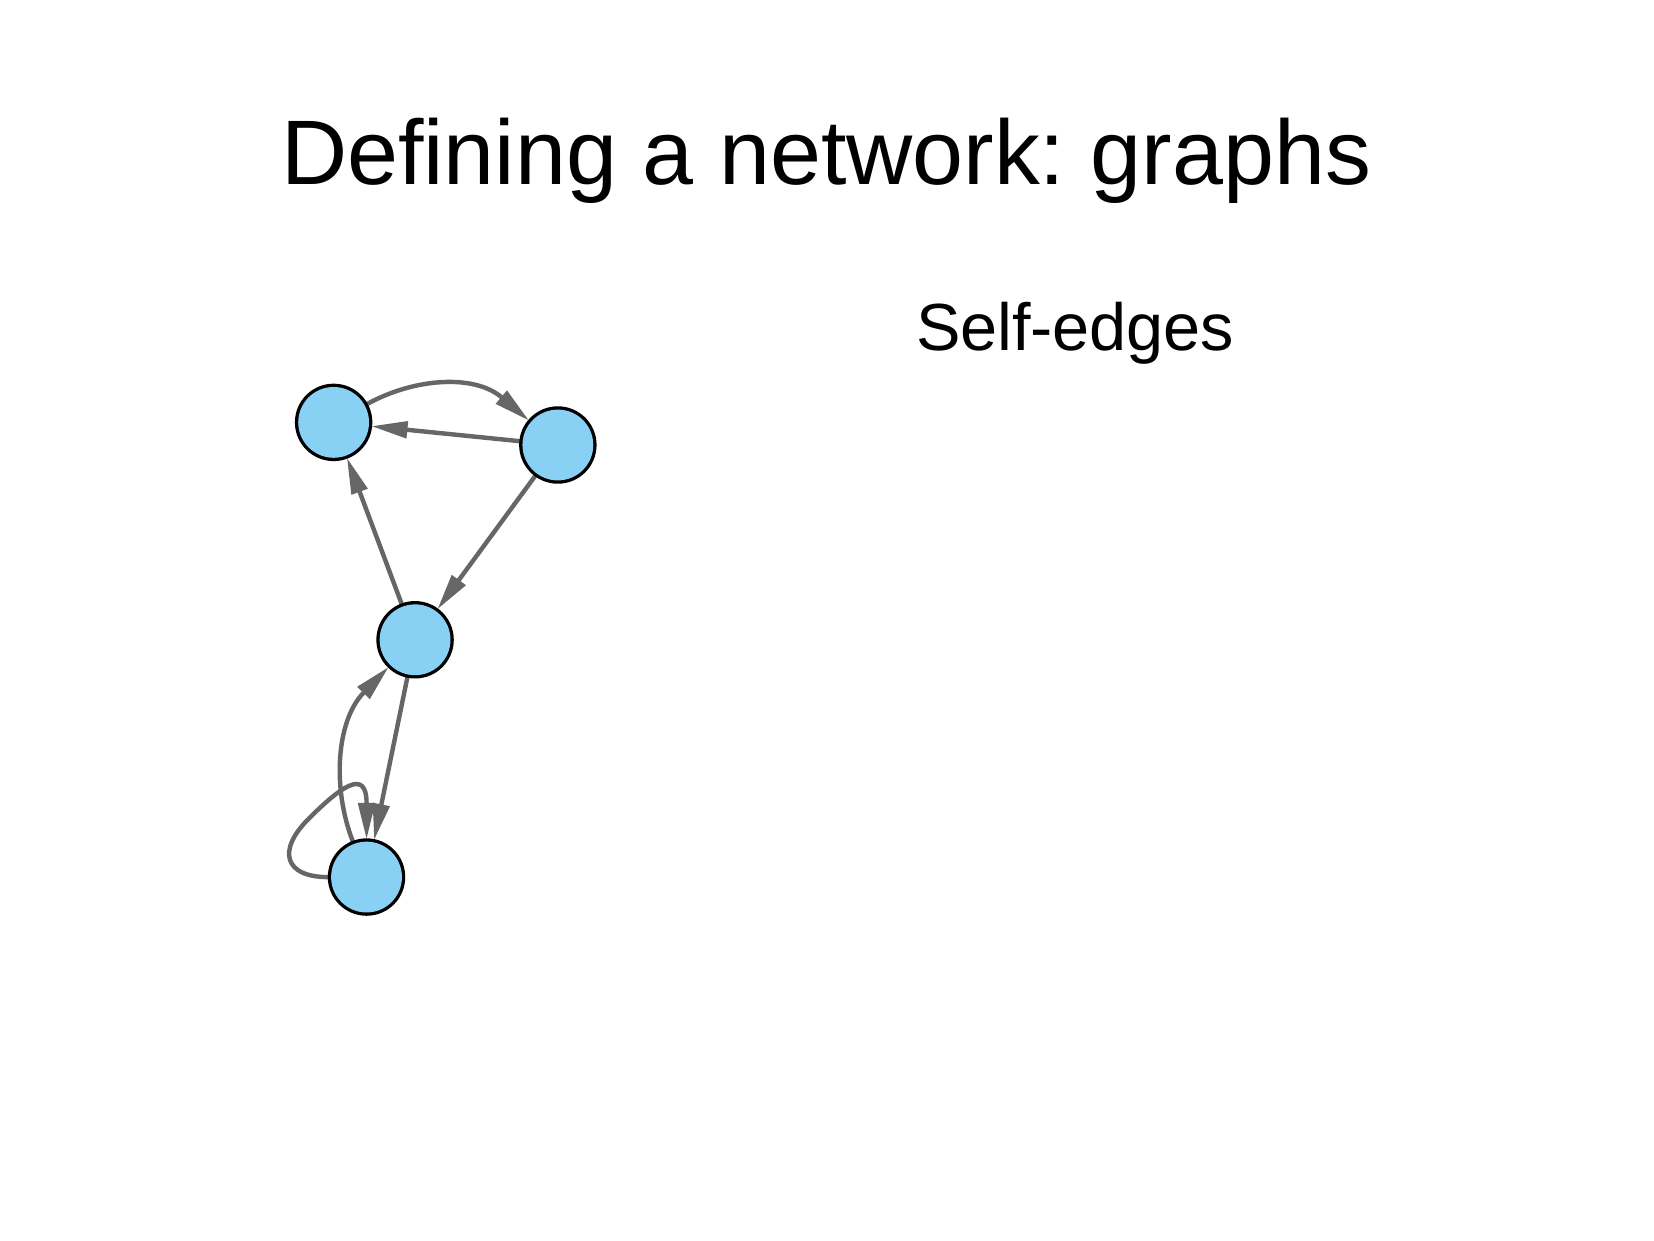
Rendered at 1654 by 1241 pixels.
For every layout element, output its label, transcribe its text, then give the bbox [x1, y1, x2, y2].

title Defining a network: graphs [82, 49, 1571, 257]
list Self-edges [845, 290, 1572, 1010]
picture [159, 290, 732, 1010]
